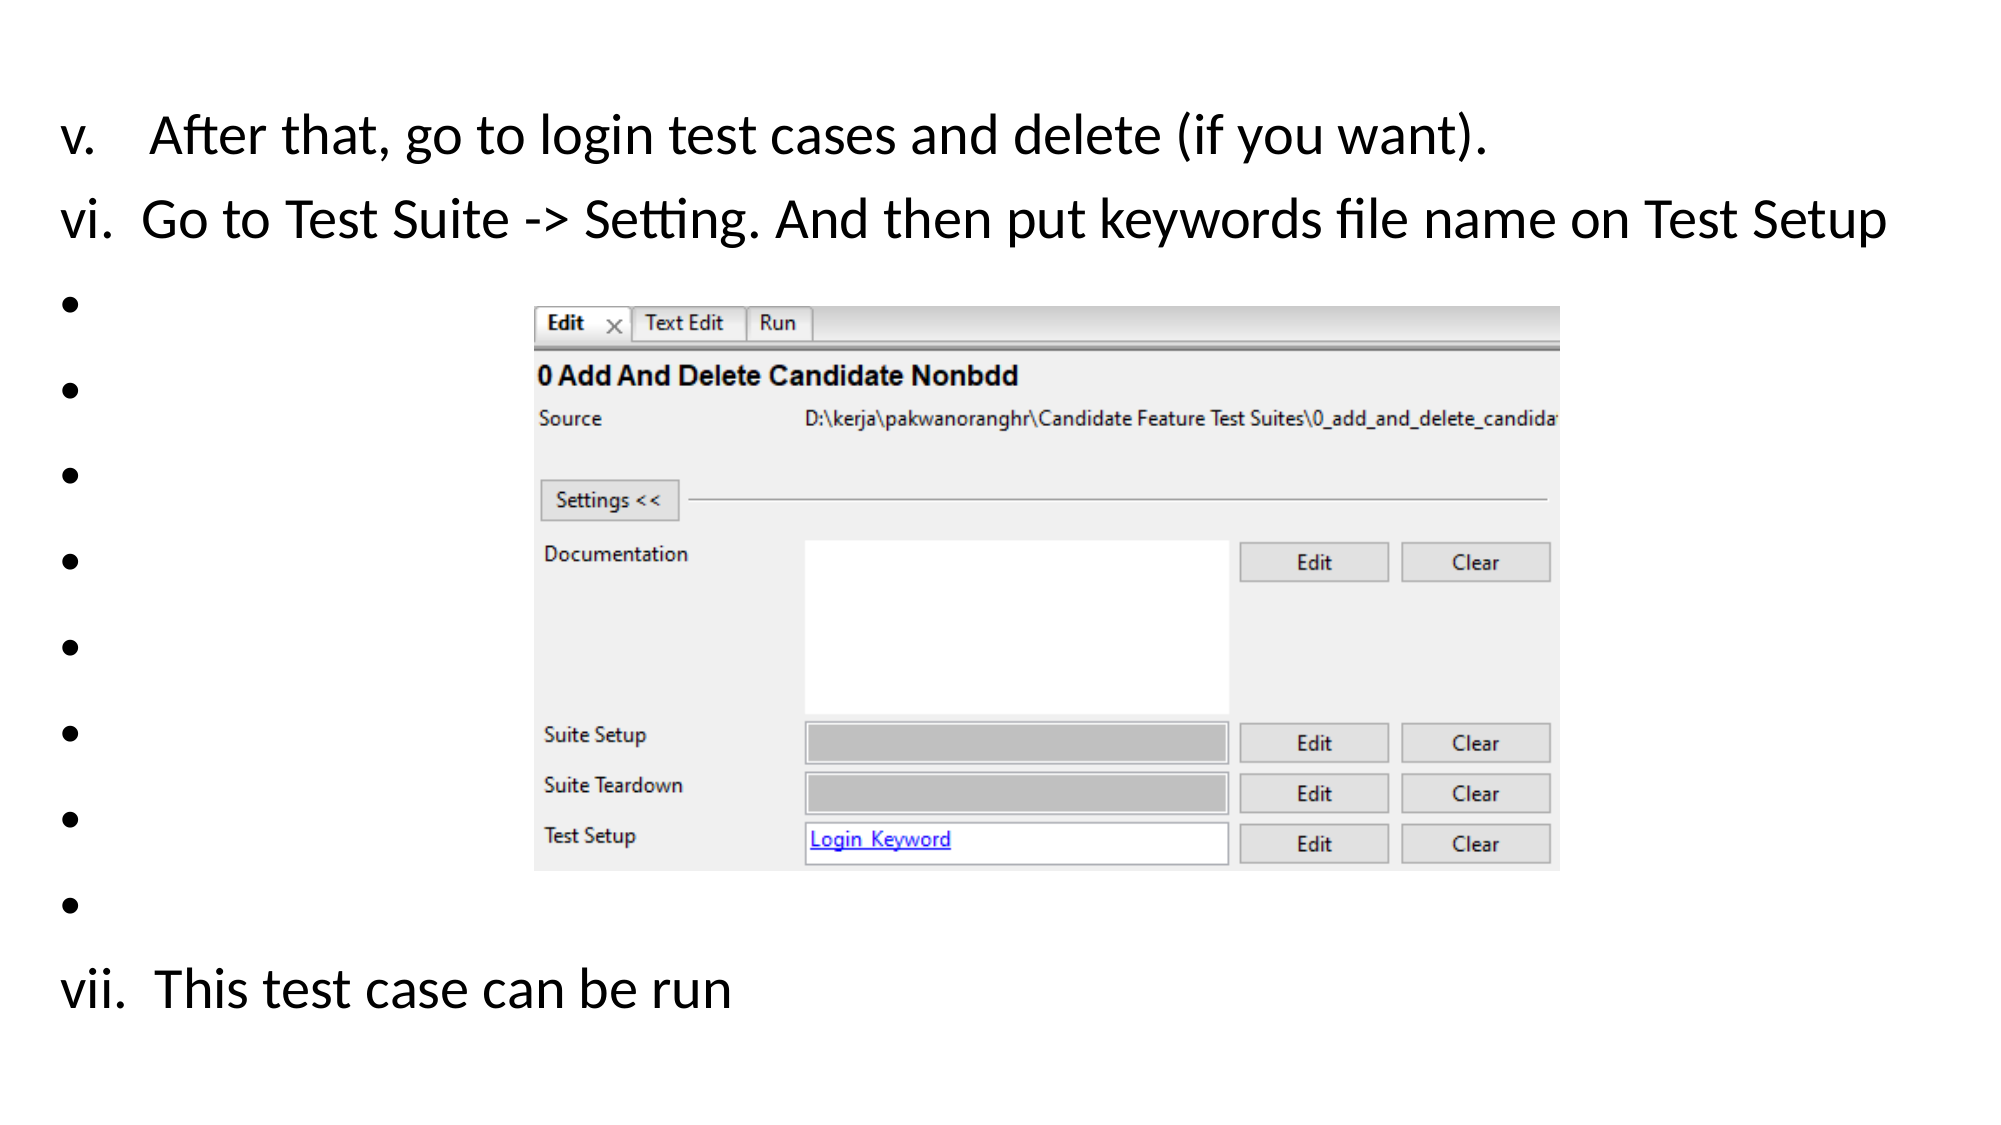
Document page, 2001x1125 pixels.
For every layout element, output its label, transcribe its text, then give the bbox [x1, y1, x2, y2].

list v. After that, go to login test cases and delete (if you want). vi. Go to Test Suite -> Setting. And then put keywords file name on Test Setup vii. This test case can be run [45, 96, 2000, 1089]
picture [534, 306, 1560, 871]
